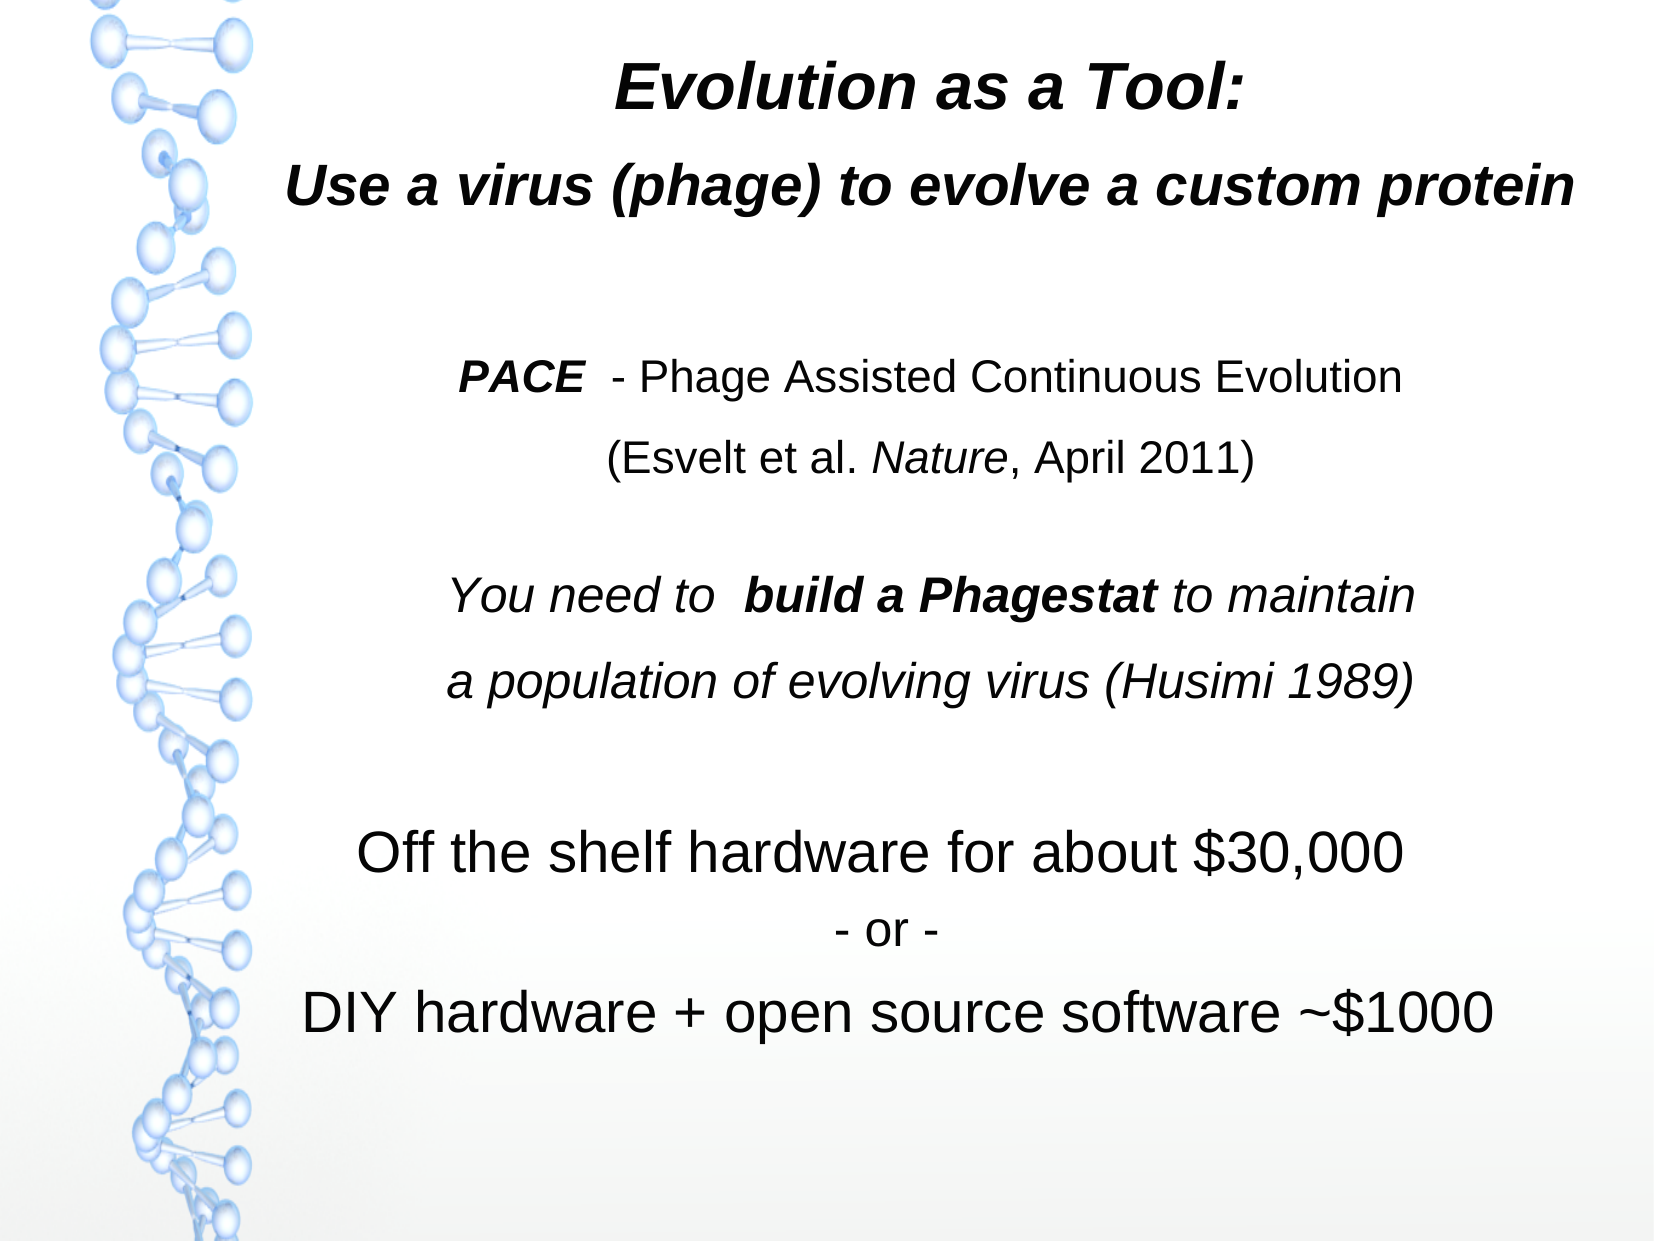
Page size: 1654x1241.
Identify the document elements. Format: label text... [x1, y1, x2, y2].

picture [0, 0, 1654, 1241]
text_box Evolution as a Tool: Use a virus (phage) to evolve a custom protein PACE - Phage Assisted Continuous Evolution (Esvelt et al. Nature, April 2011) You need to build a Phagestat to maintain a population of evolving virus (Husimi 1989) Off the shelf hardware for about $30,000 - or - DIY hardware + open source software ~$1000 [209, 45, 1635, 1186]
